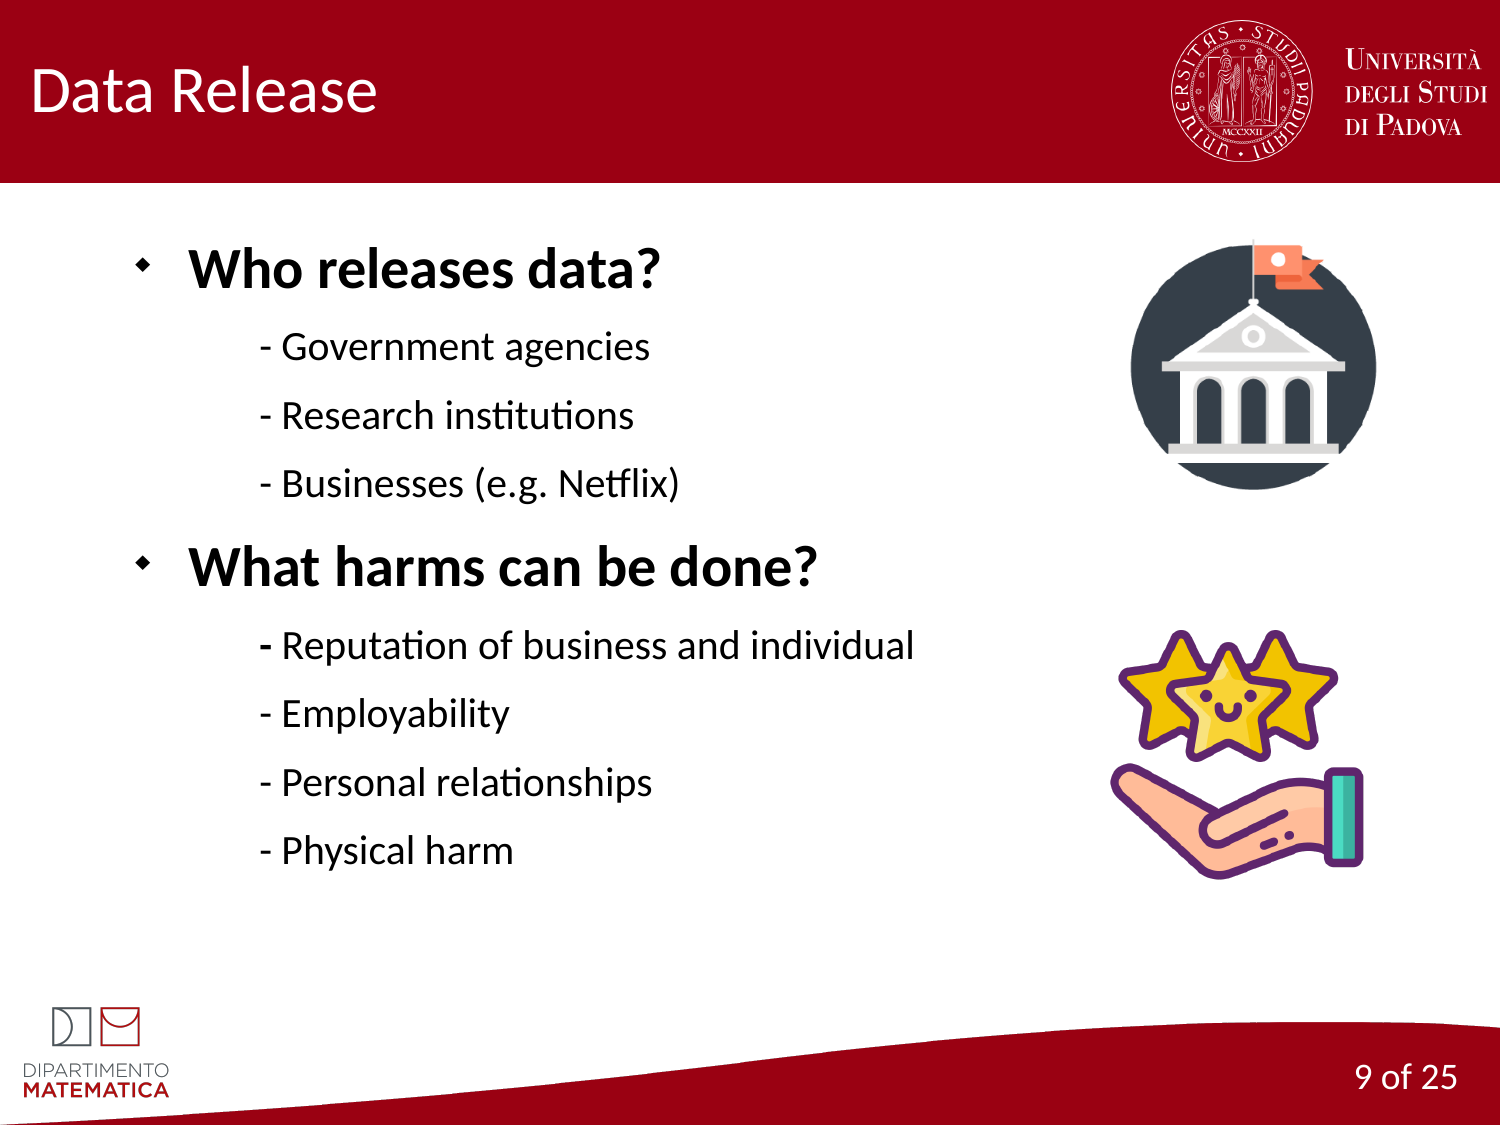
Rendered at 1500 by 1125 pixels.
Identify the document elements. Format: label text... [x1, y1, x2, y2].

picture [0, 1007, 1500, 1125]
picture [1101, 619, 1372, 890]
slide_number <number> of 25 [1136, 1044, 1474, 1104]
title Data Release [0, 0, 1159, 183]
list Who releases data? - Government agencies - Research institutions - Businesses (e.g. Netflix) What harms can be done? - Reputation of business and individual - Employability - Personal relationships - Physical harm [102, 230, 1397, 945]
picture [1065, 230, 1441, 493]
picture [1171, 20, 1487, 162]
